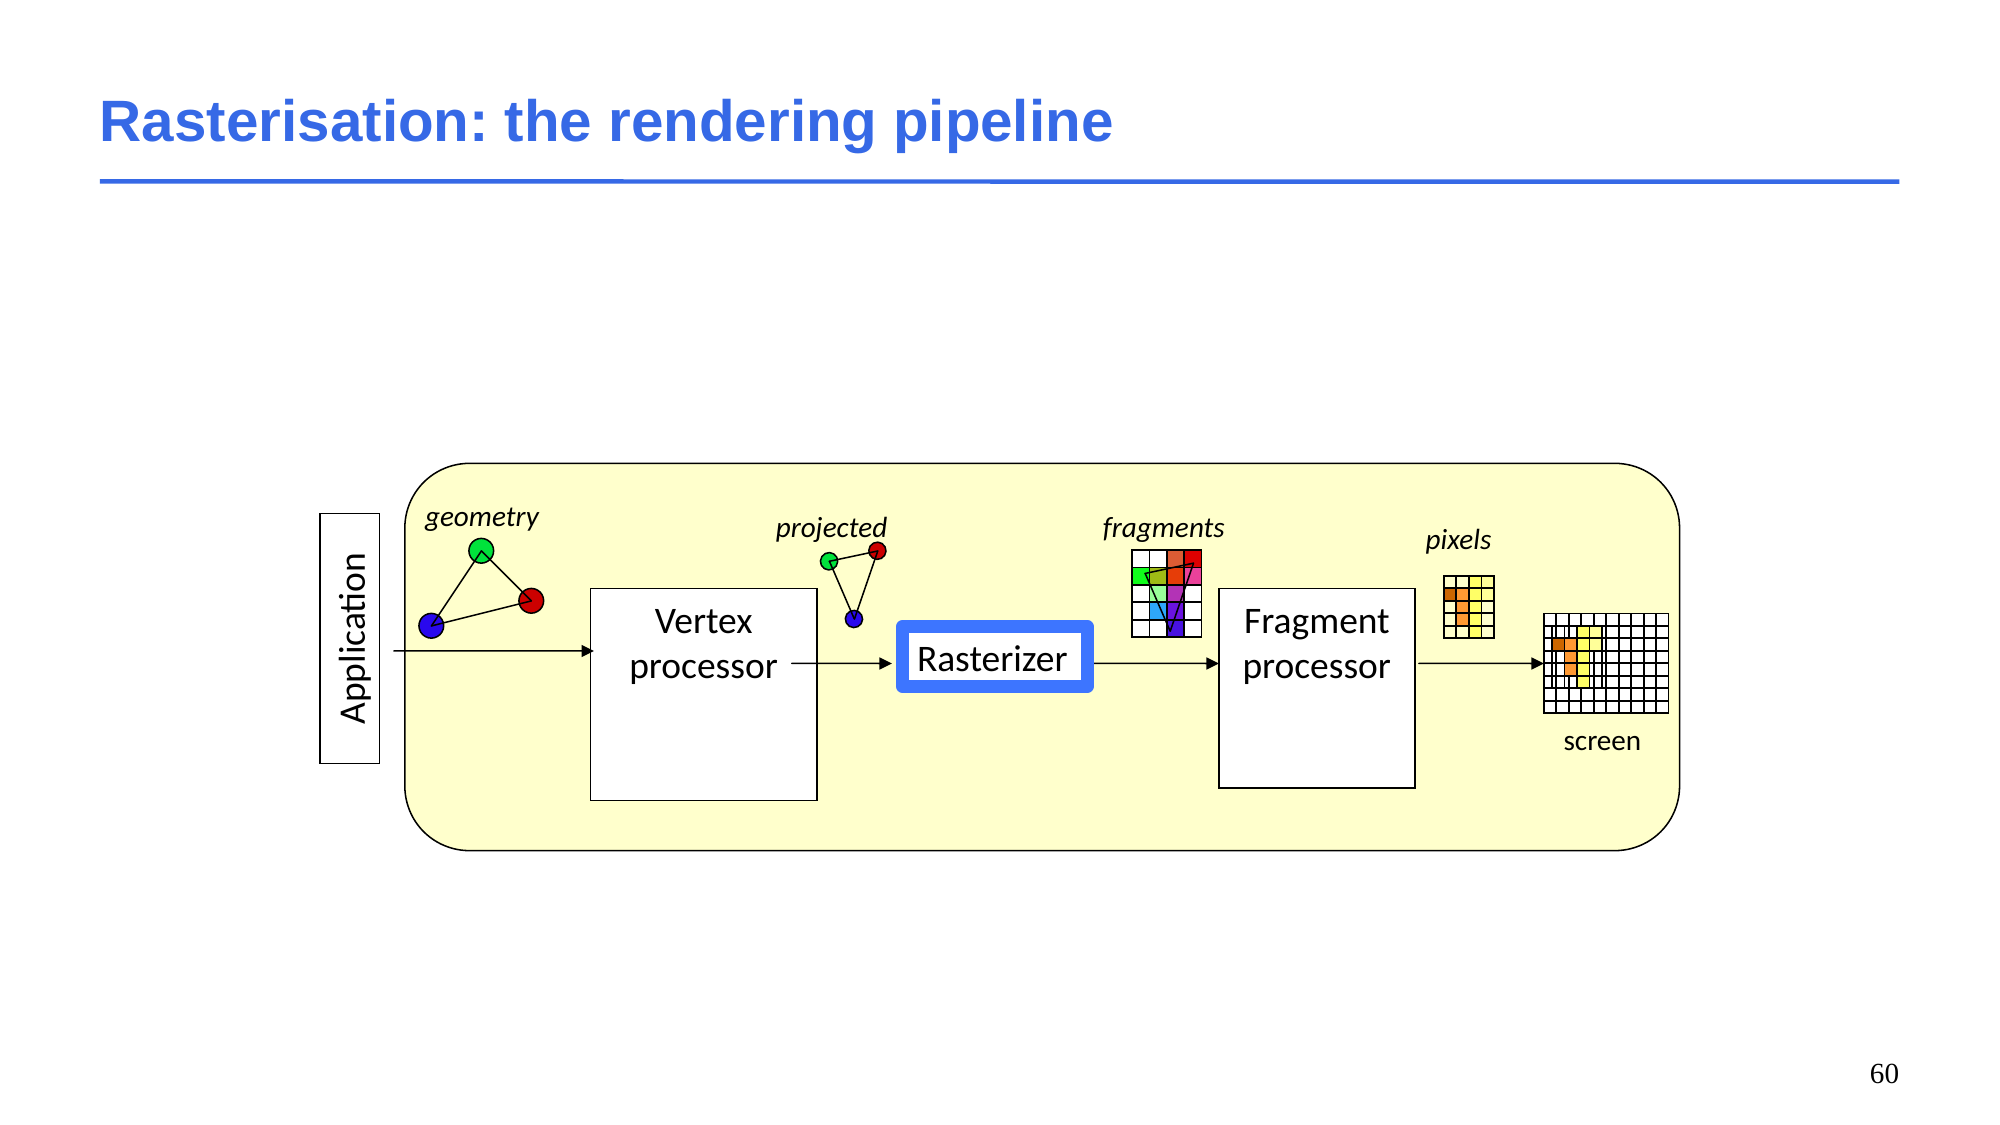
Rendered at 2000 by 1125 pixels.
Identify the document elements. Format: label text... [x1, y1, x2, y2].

text_box geometry [410, 490, 554, 540]
text_box Rasterizer [909, 633, 1081, 680]
text_box fragments [1088, 500, 1240, 551]
text_box Vertex processor [590, 588, 818, 801]
text_box projected [761, 500, 903, 551]
text_box [404, 463, 1680, 851]
title Rasterisation: the rendering pipeline [99, 27, 1900, 215]
text_box Application [319, 513, 380, 764]
text_box pixels [1410, 513, 1507, 564]
text_box screen [1548, 713, 1657, 764]
text_box Fragment processor [1218, 588, 1415, 789]
